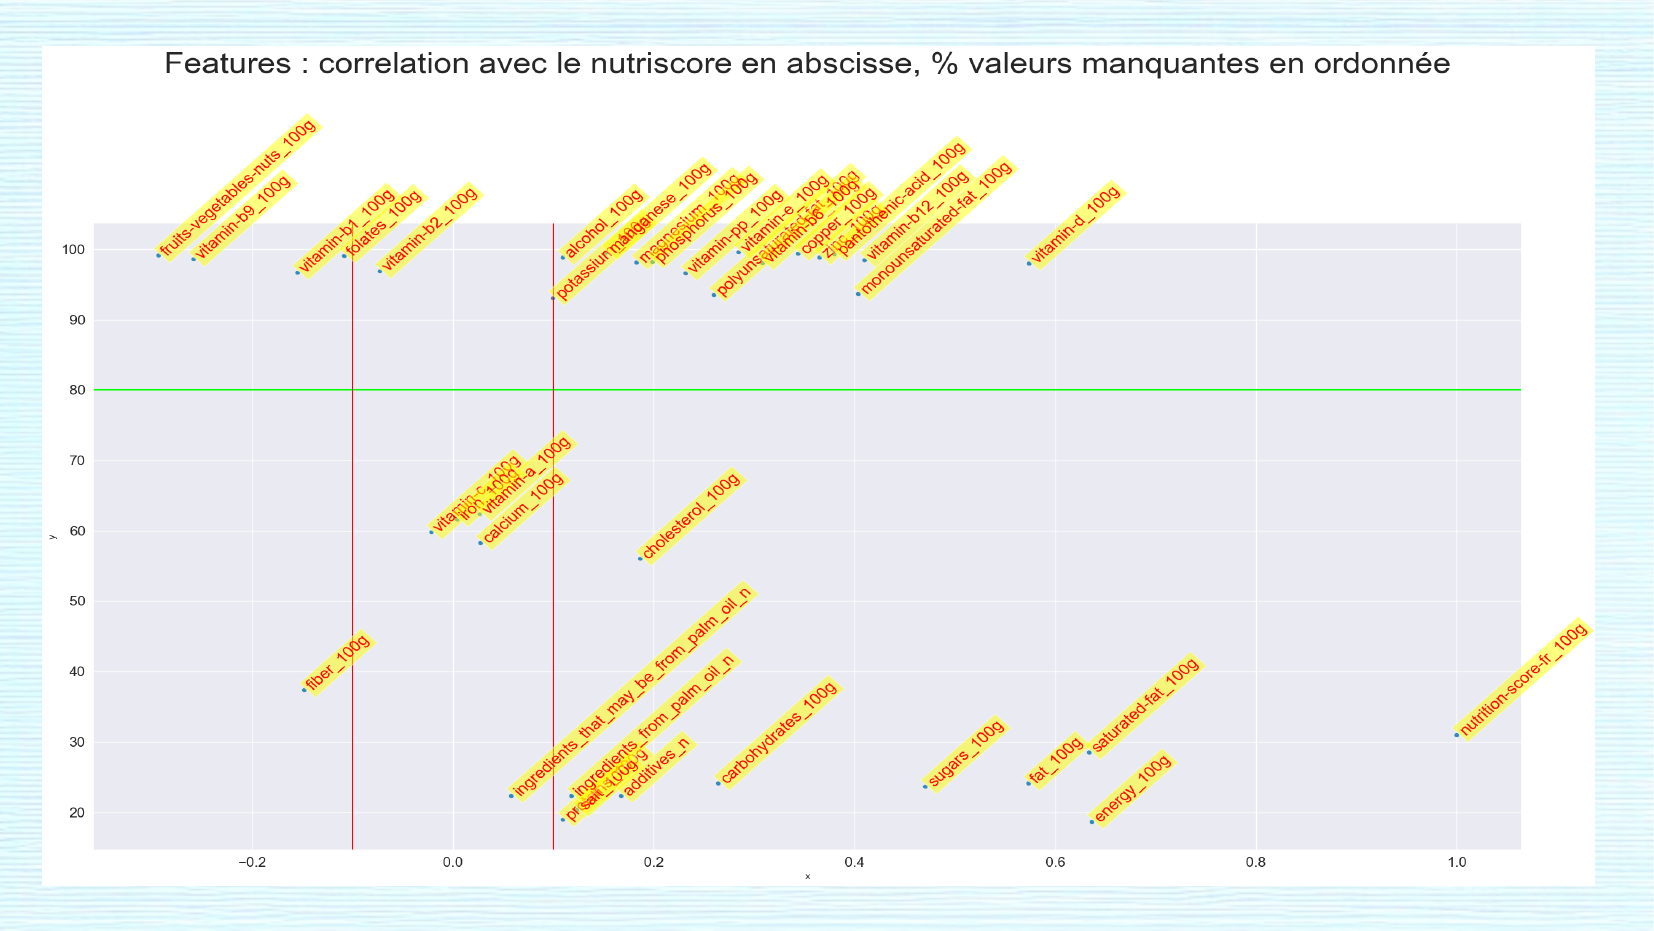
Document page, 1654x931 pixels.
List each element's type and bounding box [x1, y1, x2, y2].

picture [42, 46, 1595, 886]
